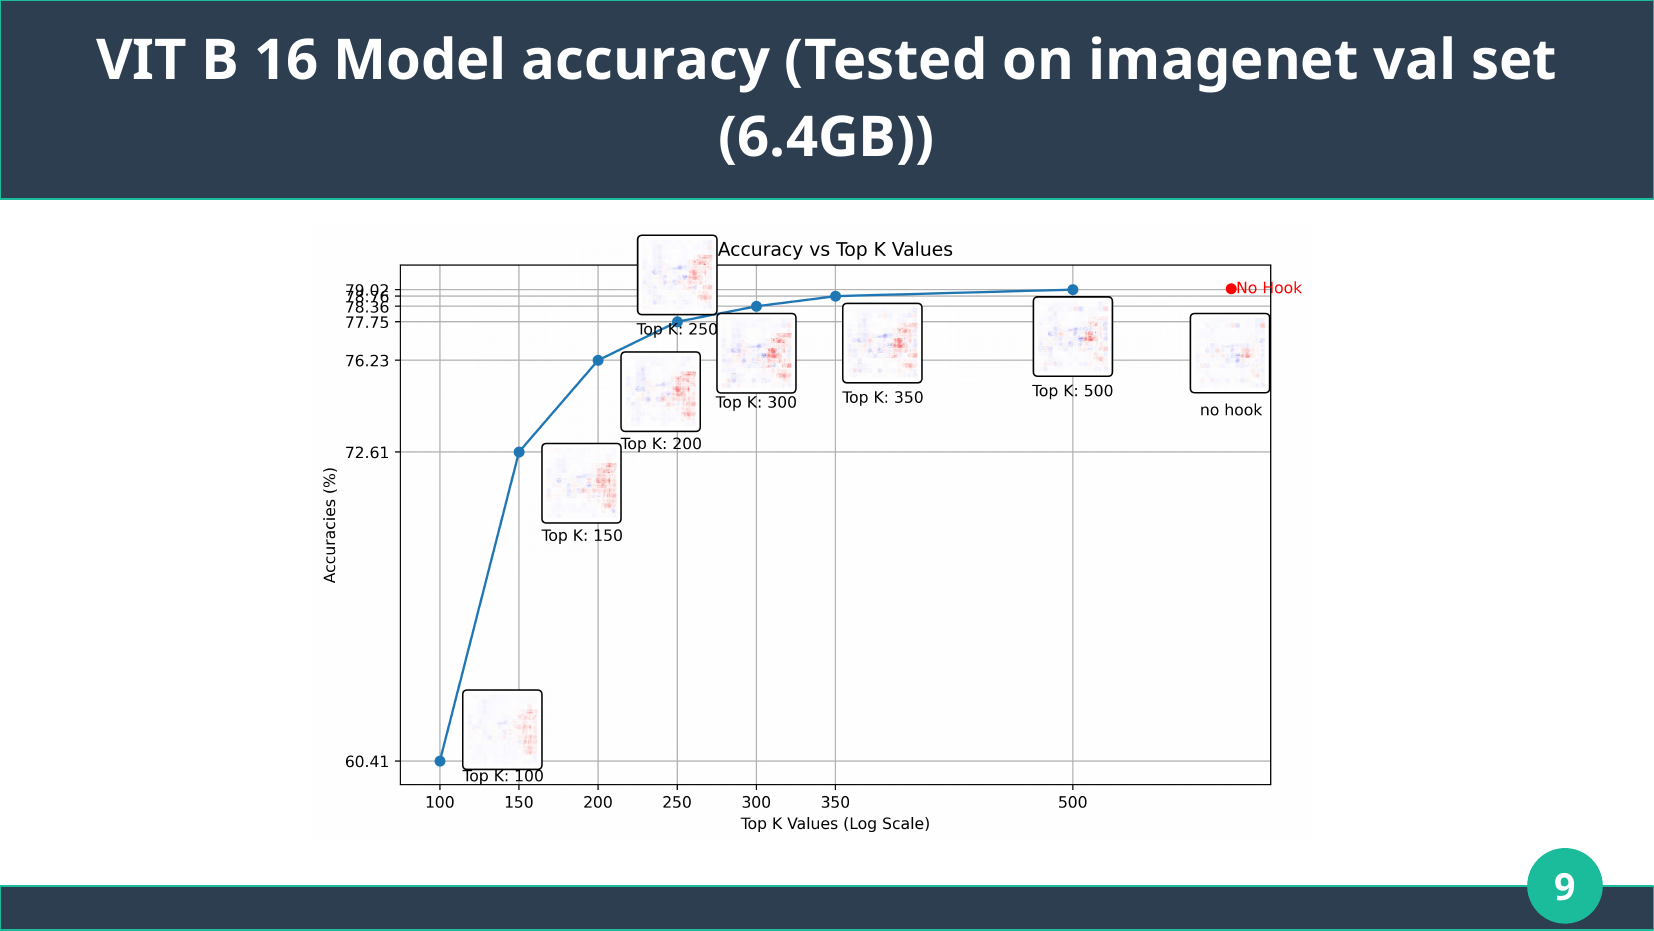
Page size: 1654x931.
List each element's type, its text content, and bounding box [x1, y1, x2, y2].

title VIT B 16 Model accuracy (Tested on imagenet val set (6.4GB)) [59, 37, 1595, 156]
picture [312, 221, 1313, 843]
